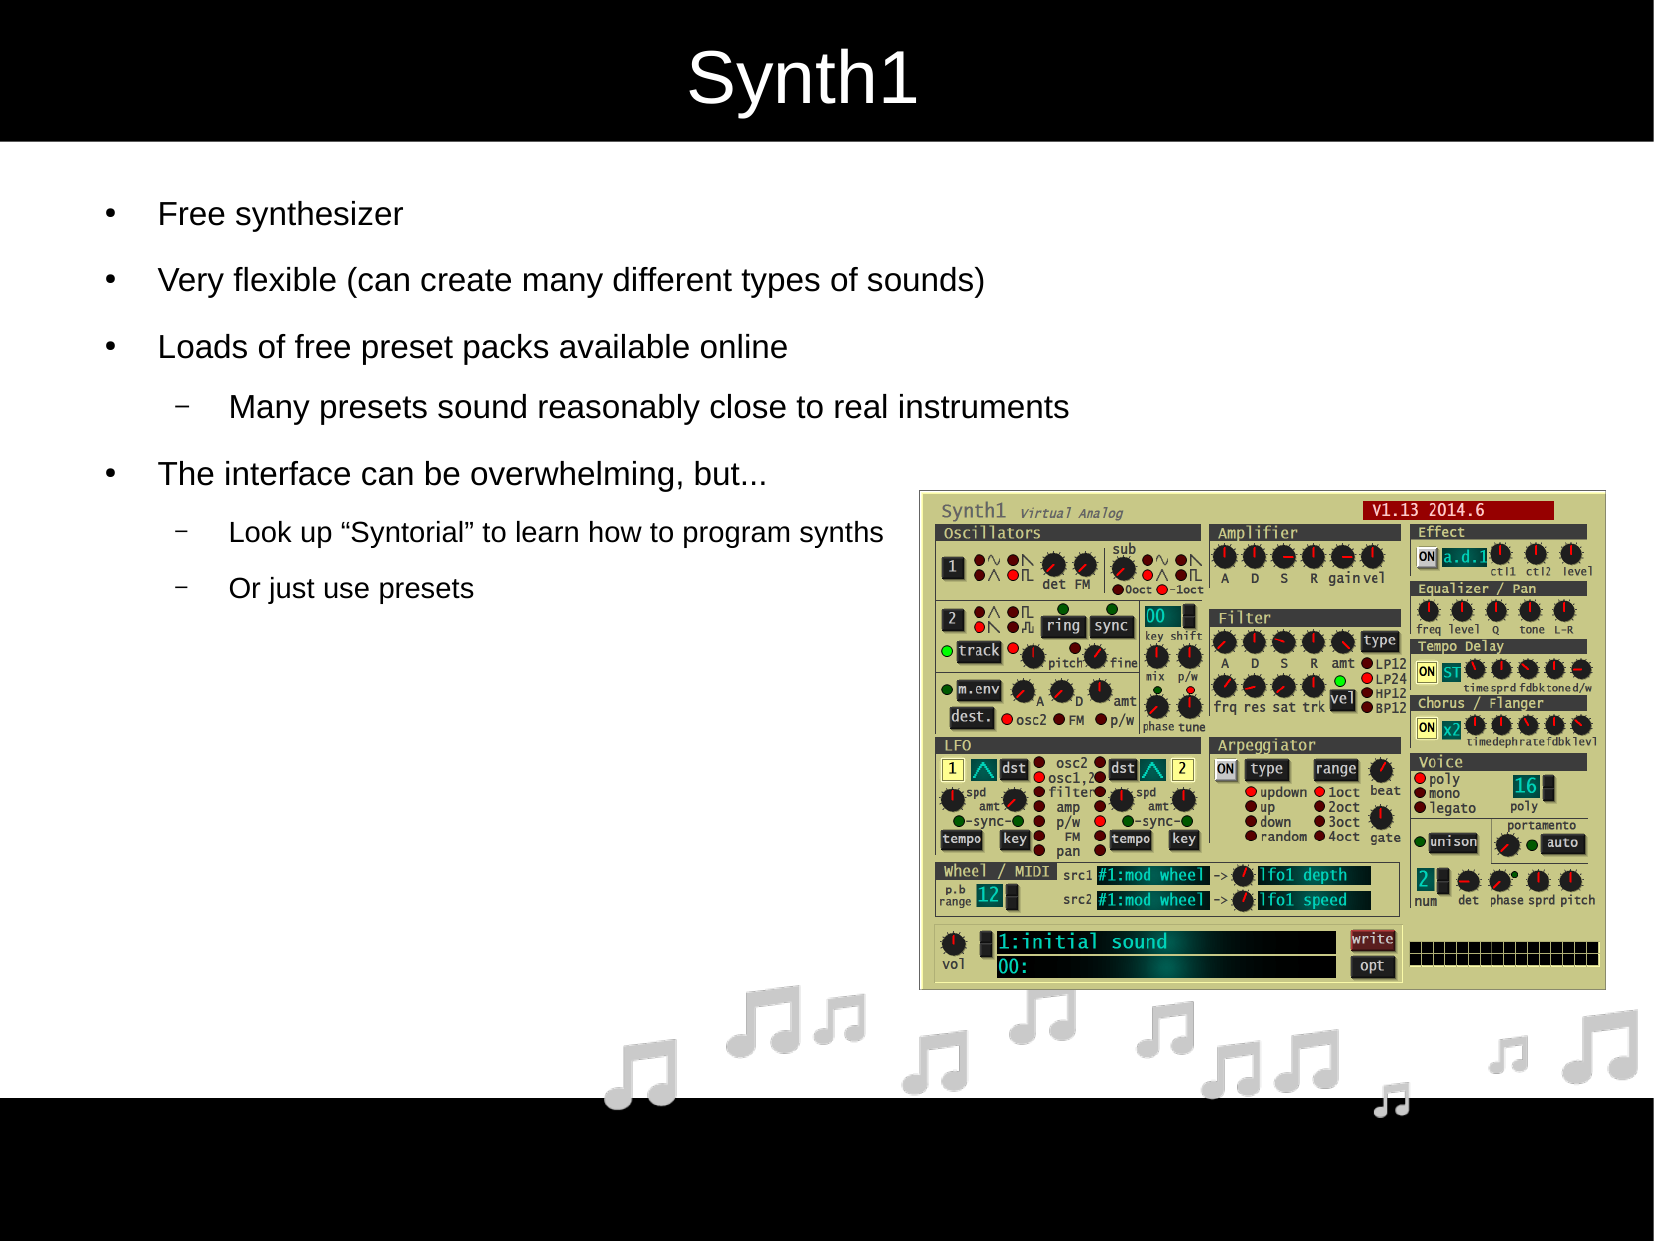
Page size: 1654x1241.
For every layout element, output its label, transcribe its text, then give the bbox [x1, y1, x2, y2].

title Synth1 [59, 8, 1548, 148]
picture [919, 490, 1606, 991]
list Free synthesizer Very flexible (can create many different types of sounds) Loads of free preset packs available online Many presets sound reasonably close to real instruments The interface can be overwhelming, but... Look up “Syntorial” to learn how to program synths Or just use presets [86, 195, 1576, 915]
